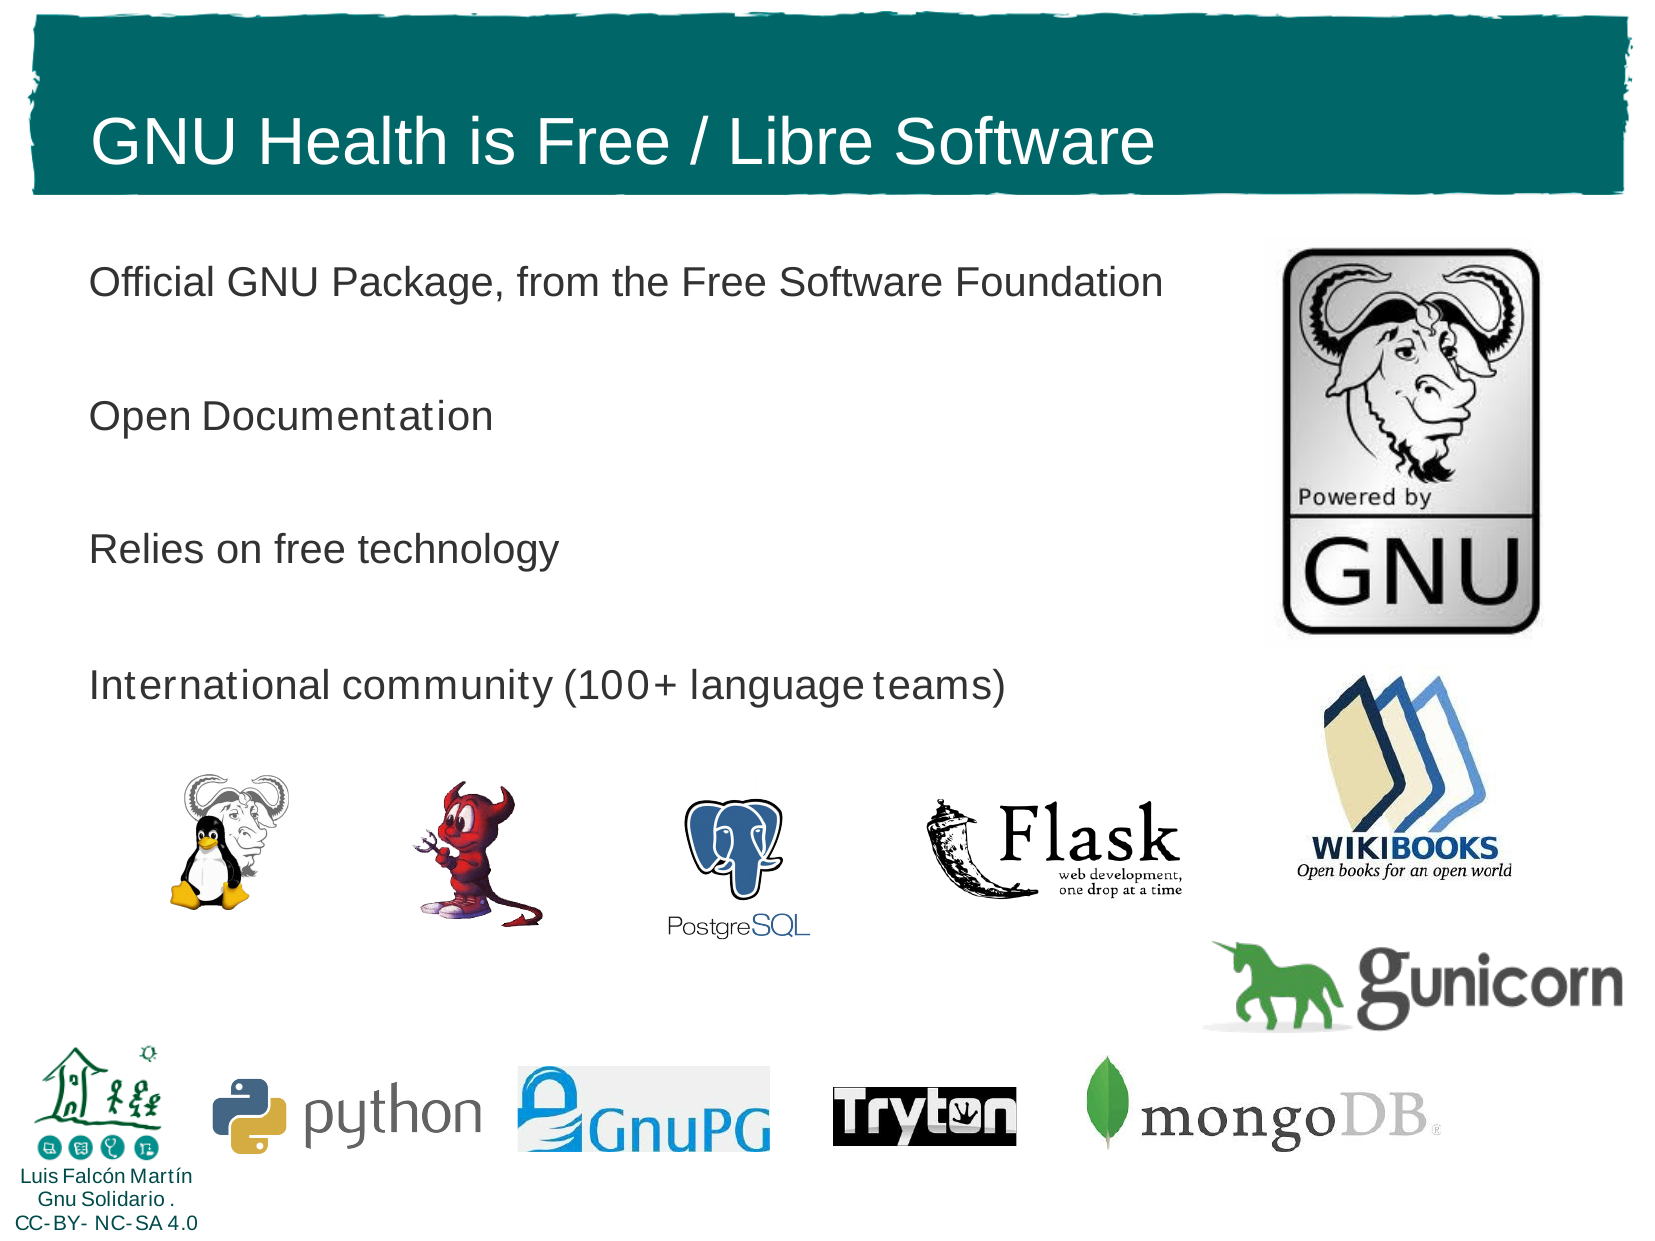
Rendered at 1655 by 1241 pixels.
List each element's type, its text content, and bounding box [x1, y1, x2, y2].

picture [0, 0, 1654, 1211]
text_box [1297, 666, 1511, 880]
title GNU Health is Free / Libre Software [48, 74, 1607, 179]
text_box LuisFalcónMartín GnuSolidario. CC-BY-NC-SA4.0 [0, 1157, 213, 1241]
text_box Official GNU Package, from the Free Software Foundation OpenDocumentation Relies on free technology Internationalcommunity(100+languageteams) [86, 255, 1252, 892]
text_box [518, 1066, 770, 1152]
text_box [210, 1077, 483, 1155]
text_box [1087, 1055, 1441, 1152]
text_box [1264, 236, 1549, 646]
text_box [833, 1088, 1016, 1146]
text_box [409, 780, 544, 928]
text_box [919, 796, 1188, 901]
text_box [170, 774, 289, 910]
text_box [1202, 941, 1622, 1033]
text_box [654, 774, 819, 958]
